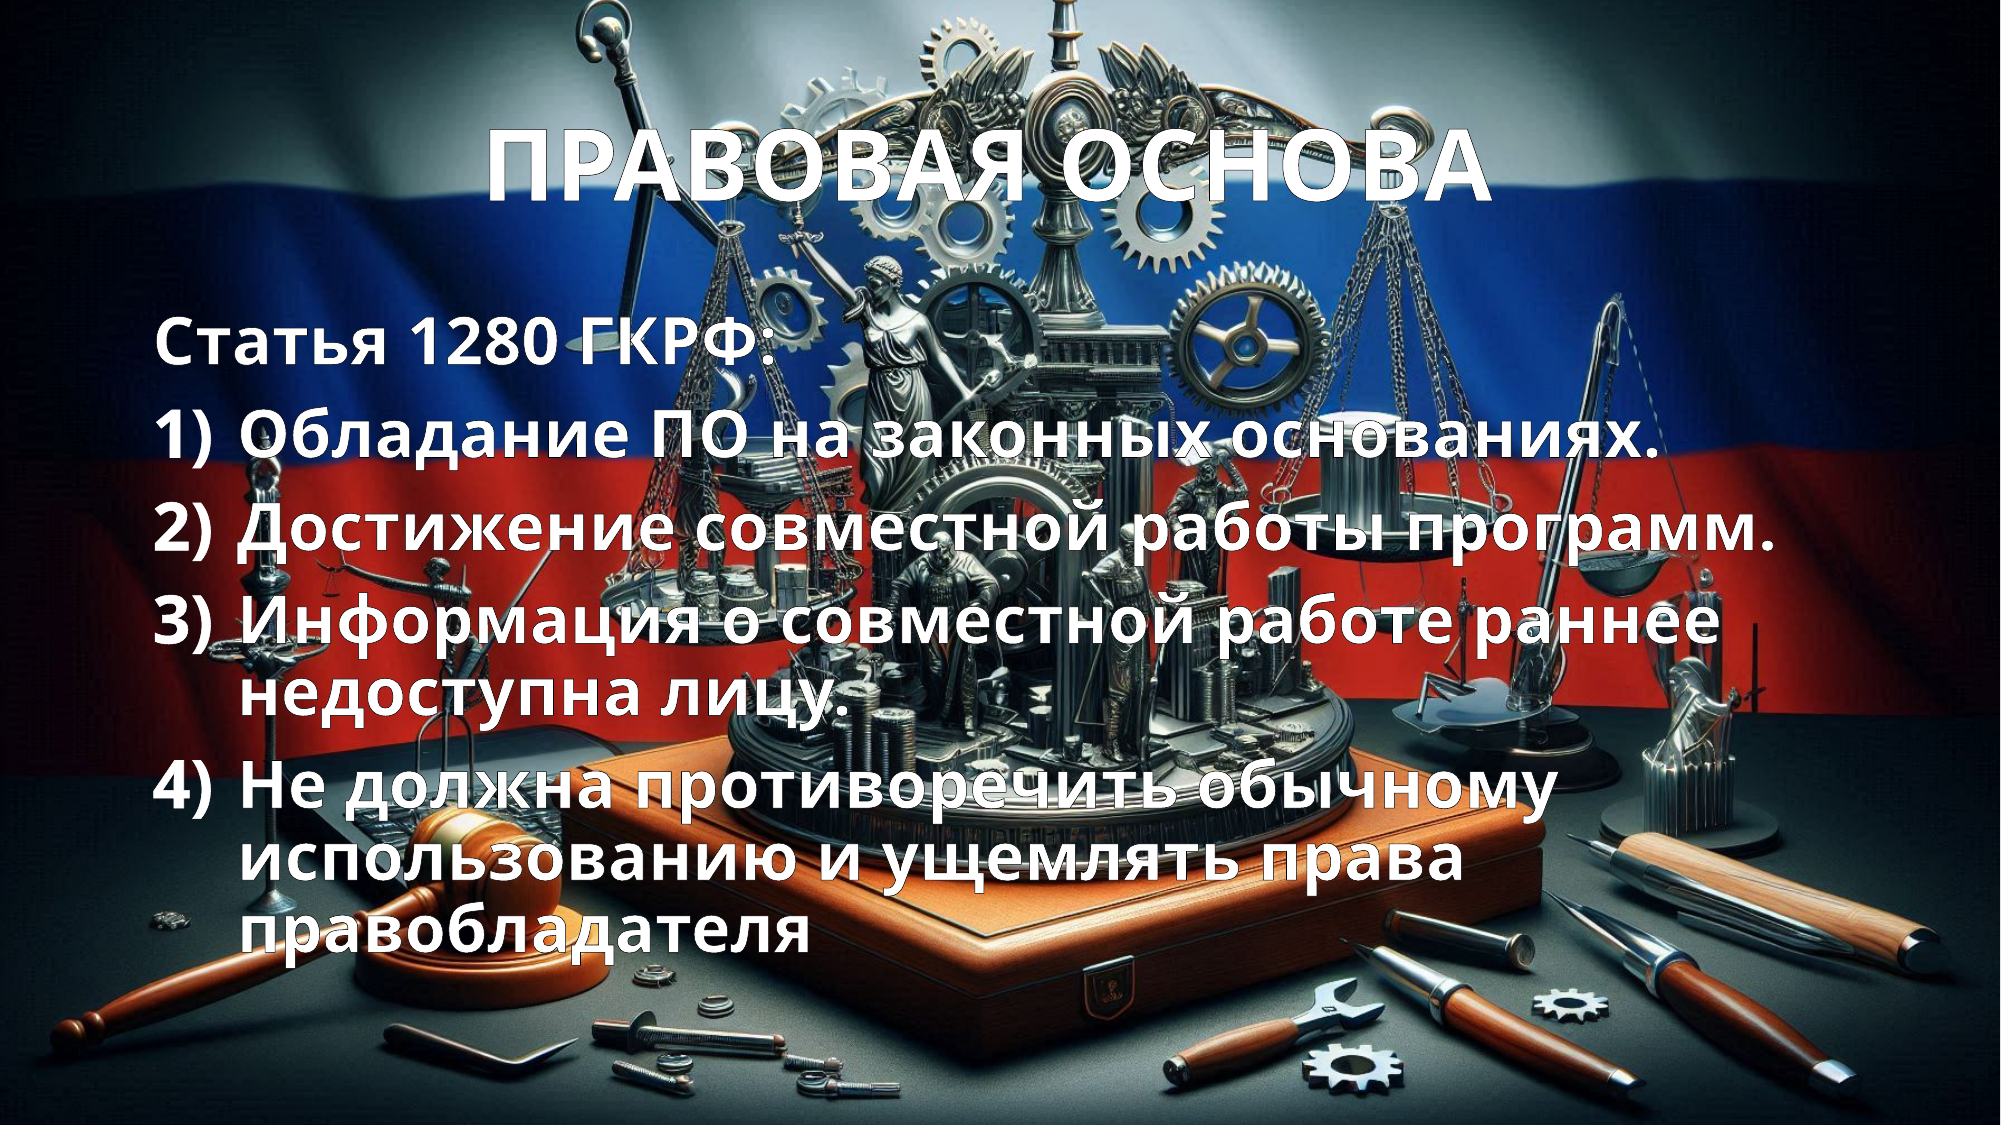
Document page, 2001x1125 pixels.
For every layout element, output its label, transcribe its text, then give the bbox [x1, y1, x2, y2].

title ПРАВОВАЯ ОСНОВА [137, 59, 1863, 278]
list Статья 1280 ГКРФ: Обладание ПО на законных основаниях. Достижение совместной работы программ. Информация о совместной работе раннее недоступна лицу. Не должна противоречить обычному использованию и ущемлять права правобладателя [137, 299, 1863, 1014]
picture [0, 0, 2001, 1125]
